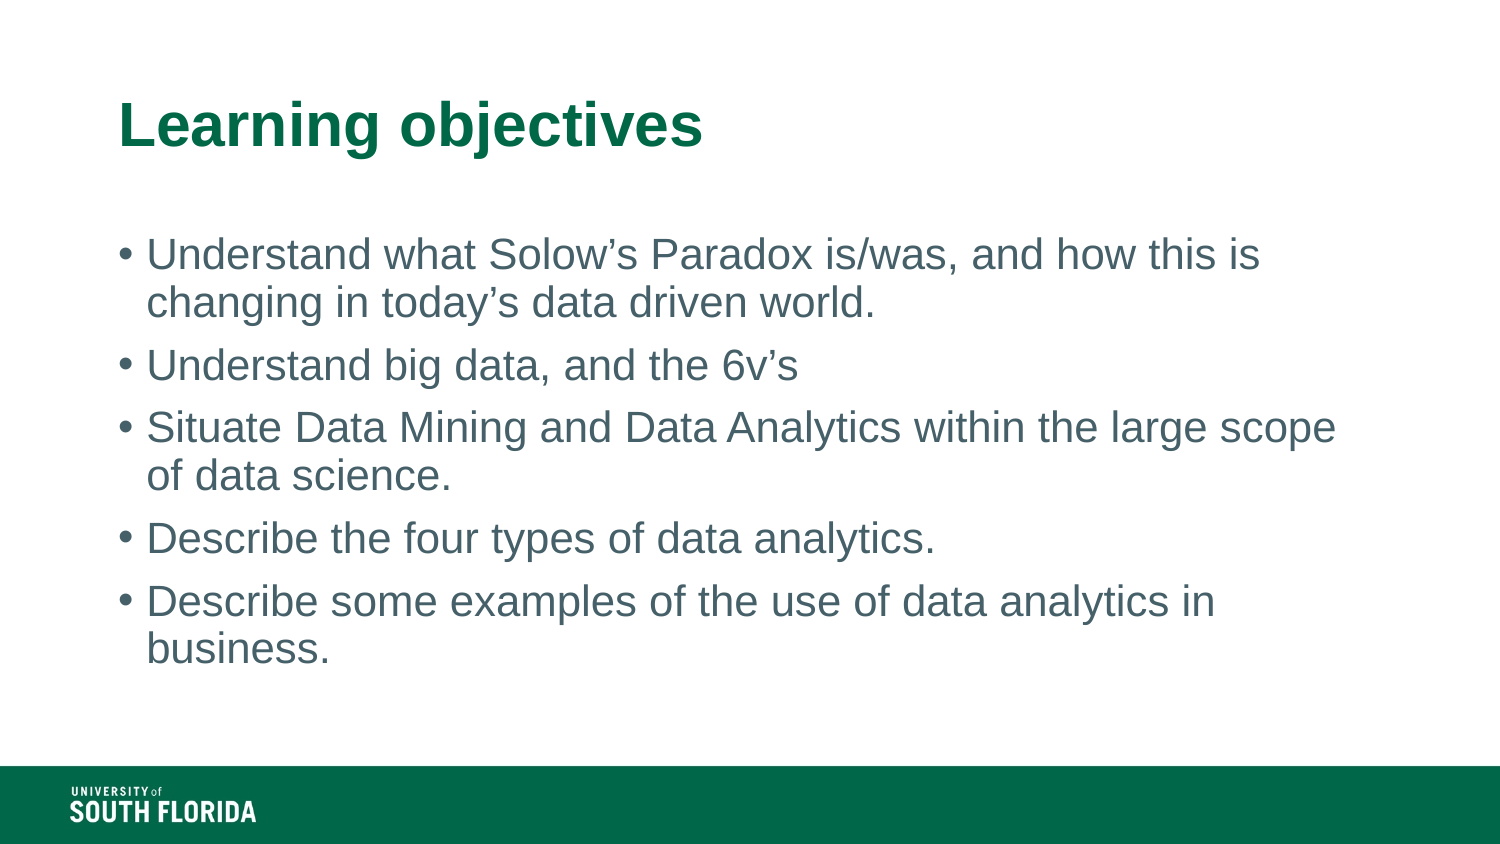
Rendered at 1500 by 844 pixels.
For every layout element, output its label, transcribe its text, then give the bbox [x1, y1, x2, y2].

list Understand what Solow’s Paradox is/was, and how this is changing in today’s data driven world. Understand big data, and the 6v’s Situate Data Mining and Data Analytics within the large scope of data science. Describe the four types of data analytics. Describe some examples of the use of data analytics in business. [103, 224, 1397, 760]
picture [0, 0, 1500, 844]
title Learning objectives [103, 44, 1397, 208]
